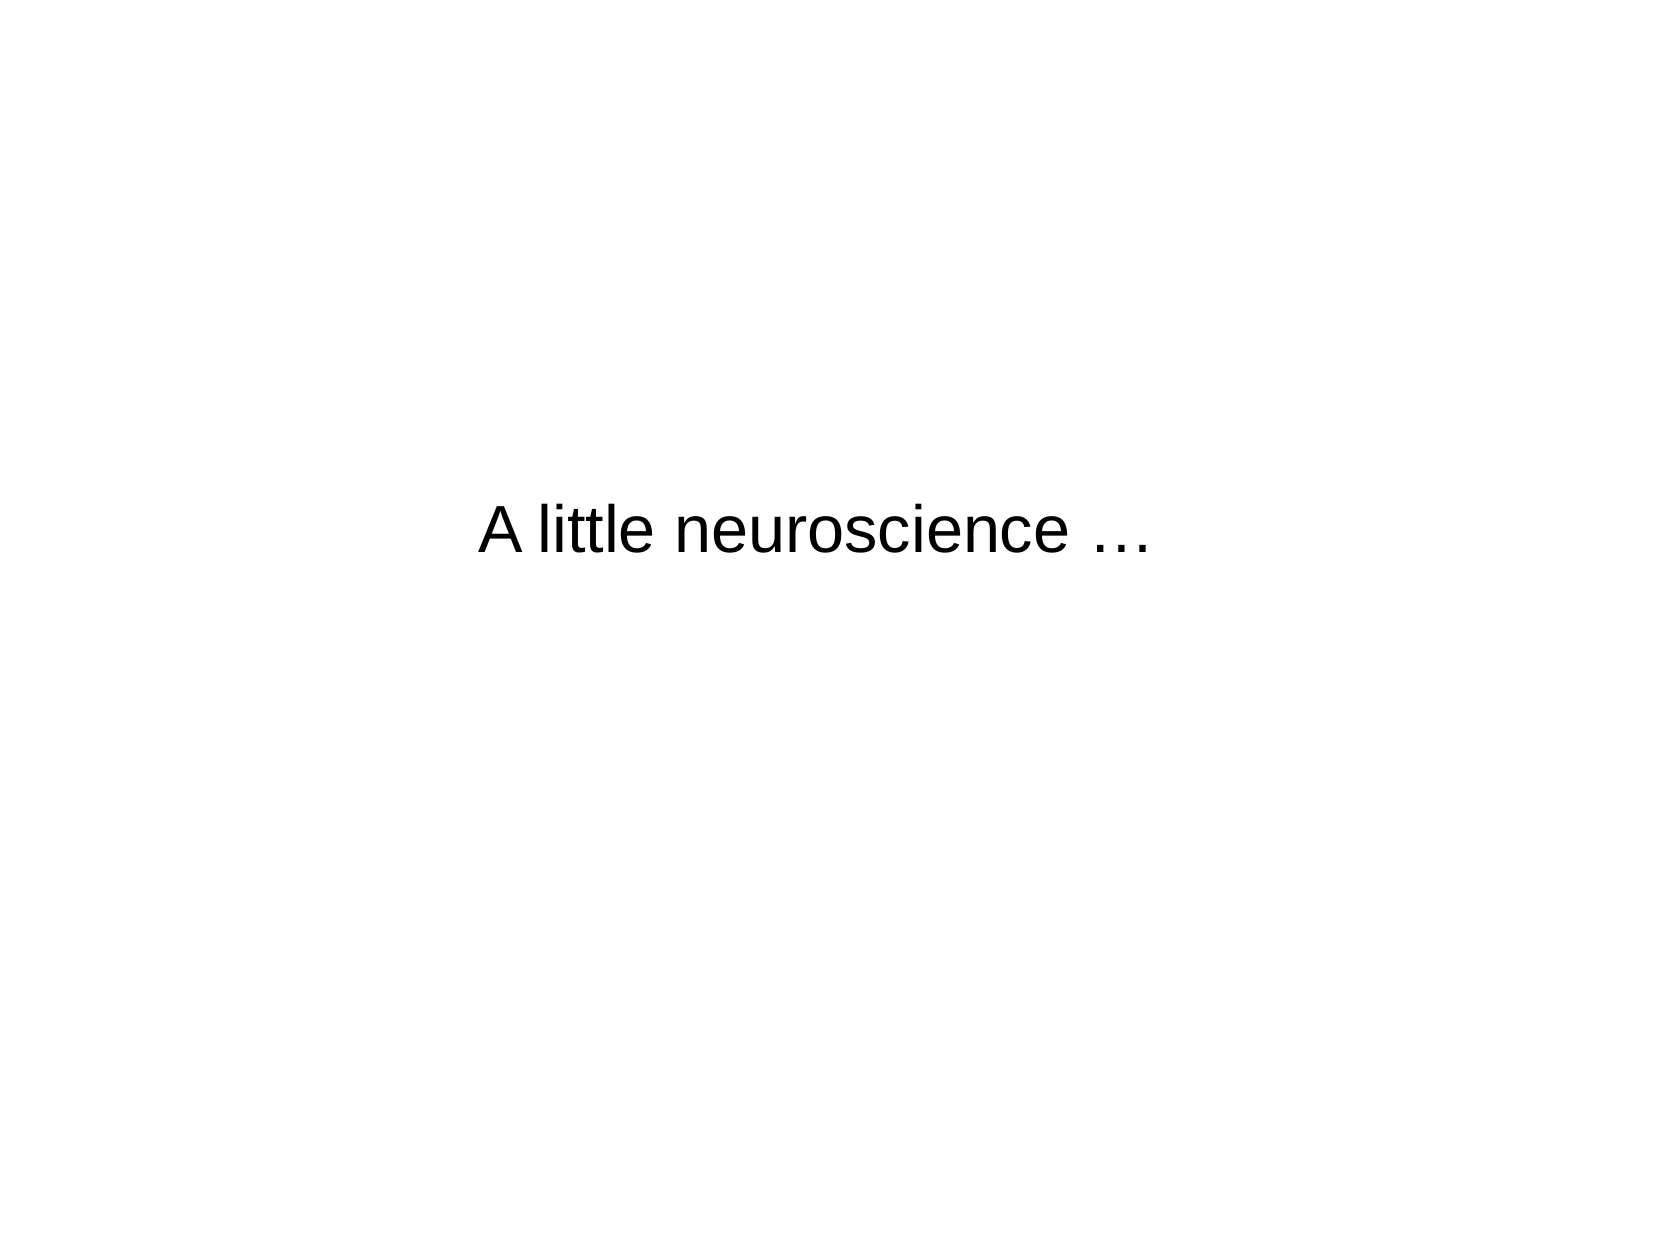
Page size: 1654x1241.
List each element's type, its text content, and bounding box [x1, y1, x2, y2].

subtitle A little neuroscience … [82, 49, 1571, 1010]
